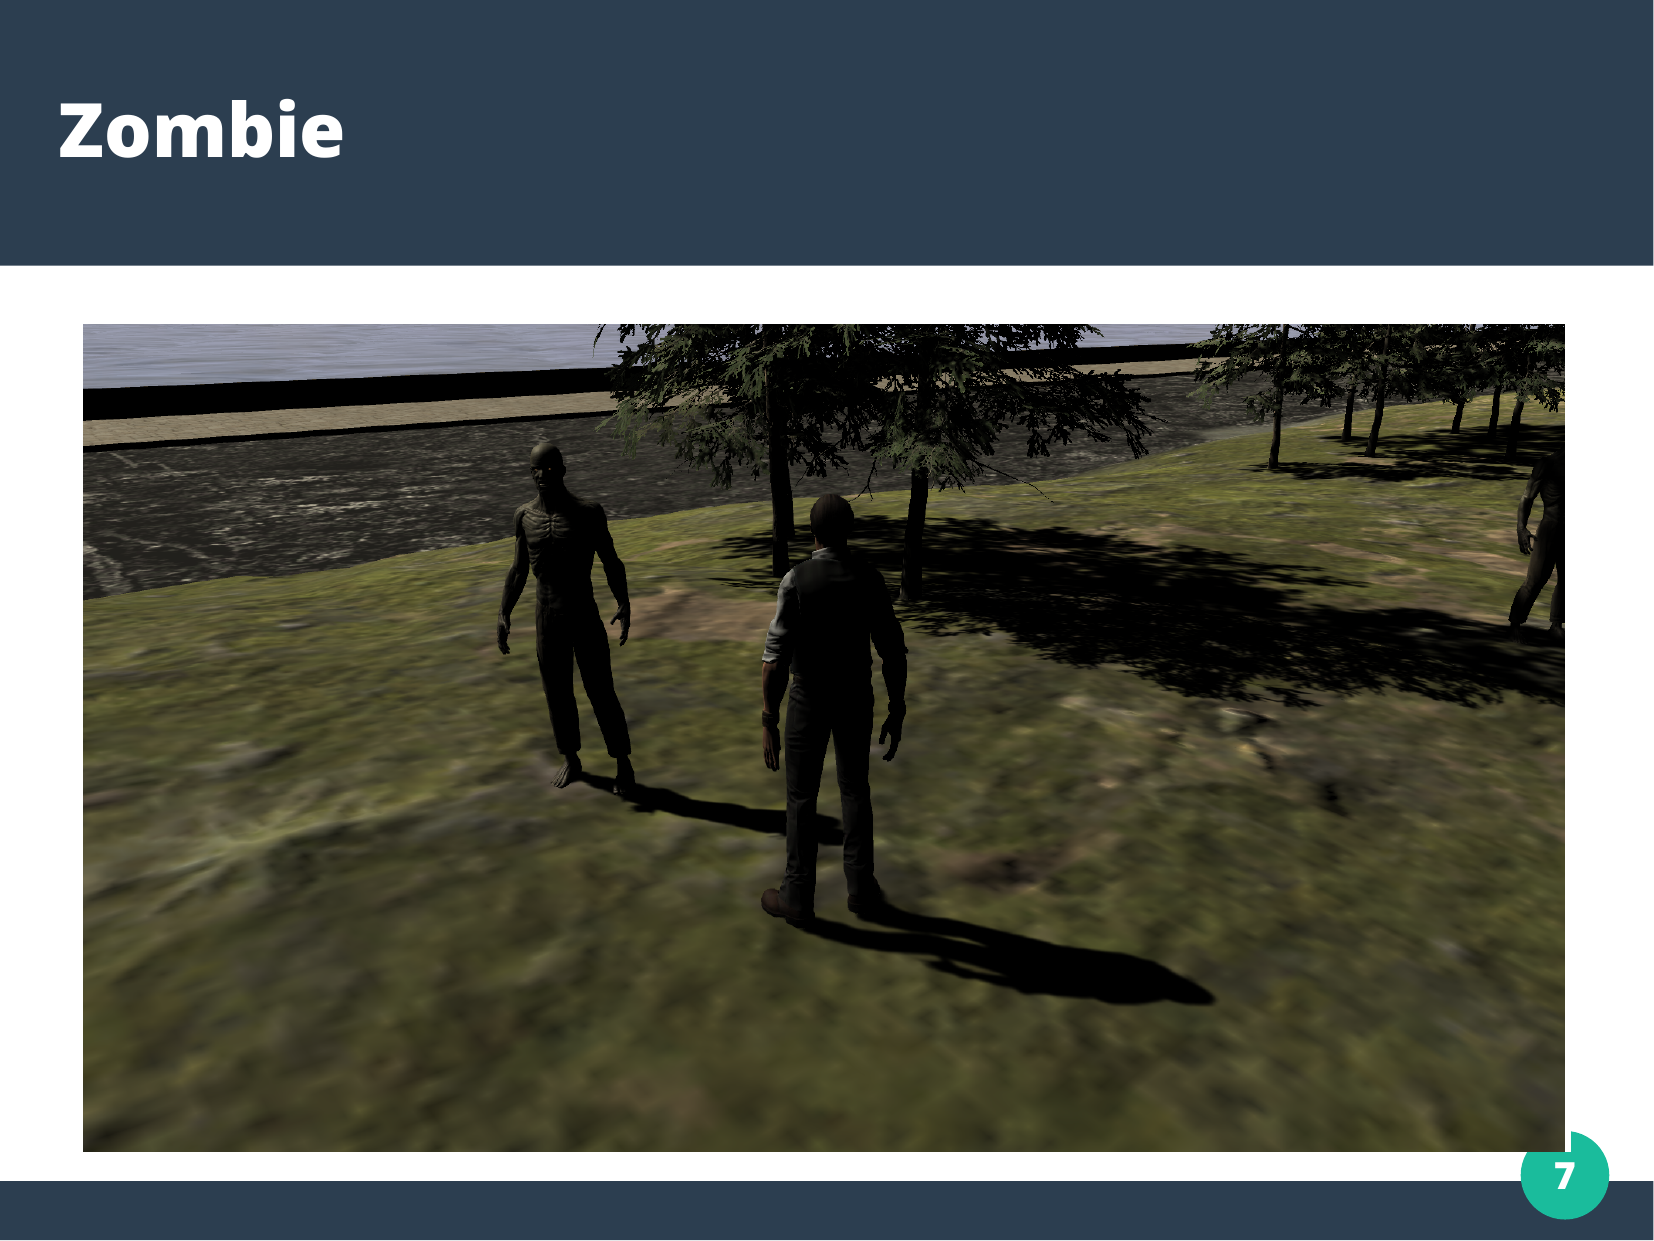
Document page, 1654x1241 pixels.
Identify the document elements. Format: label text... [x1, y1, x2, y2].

title Zombie [59, 49, 1595, 207]
picture [83, 324, 1571, 1152]
